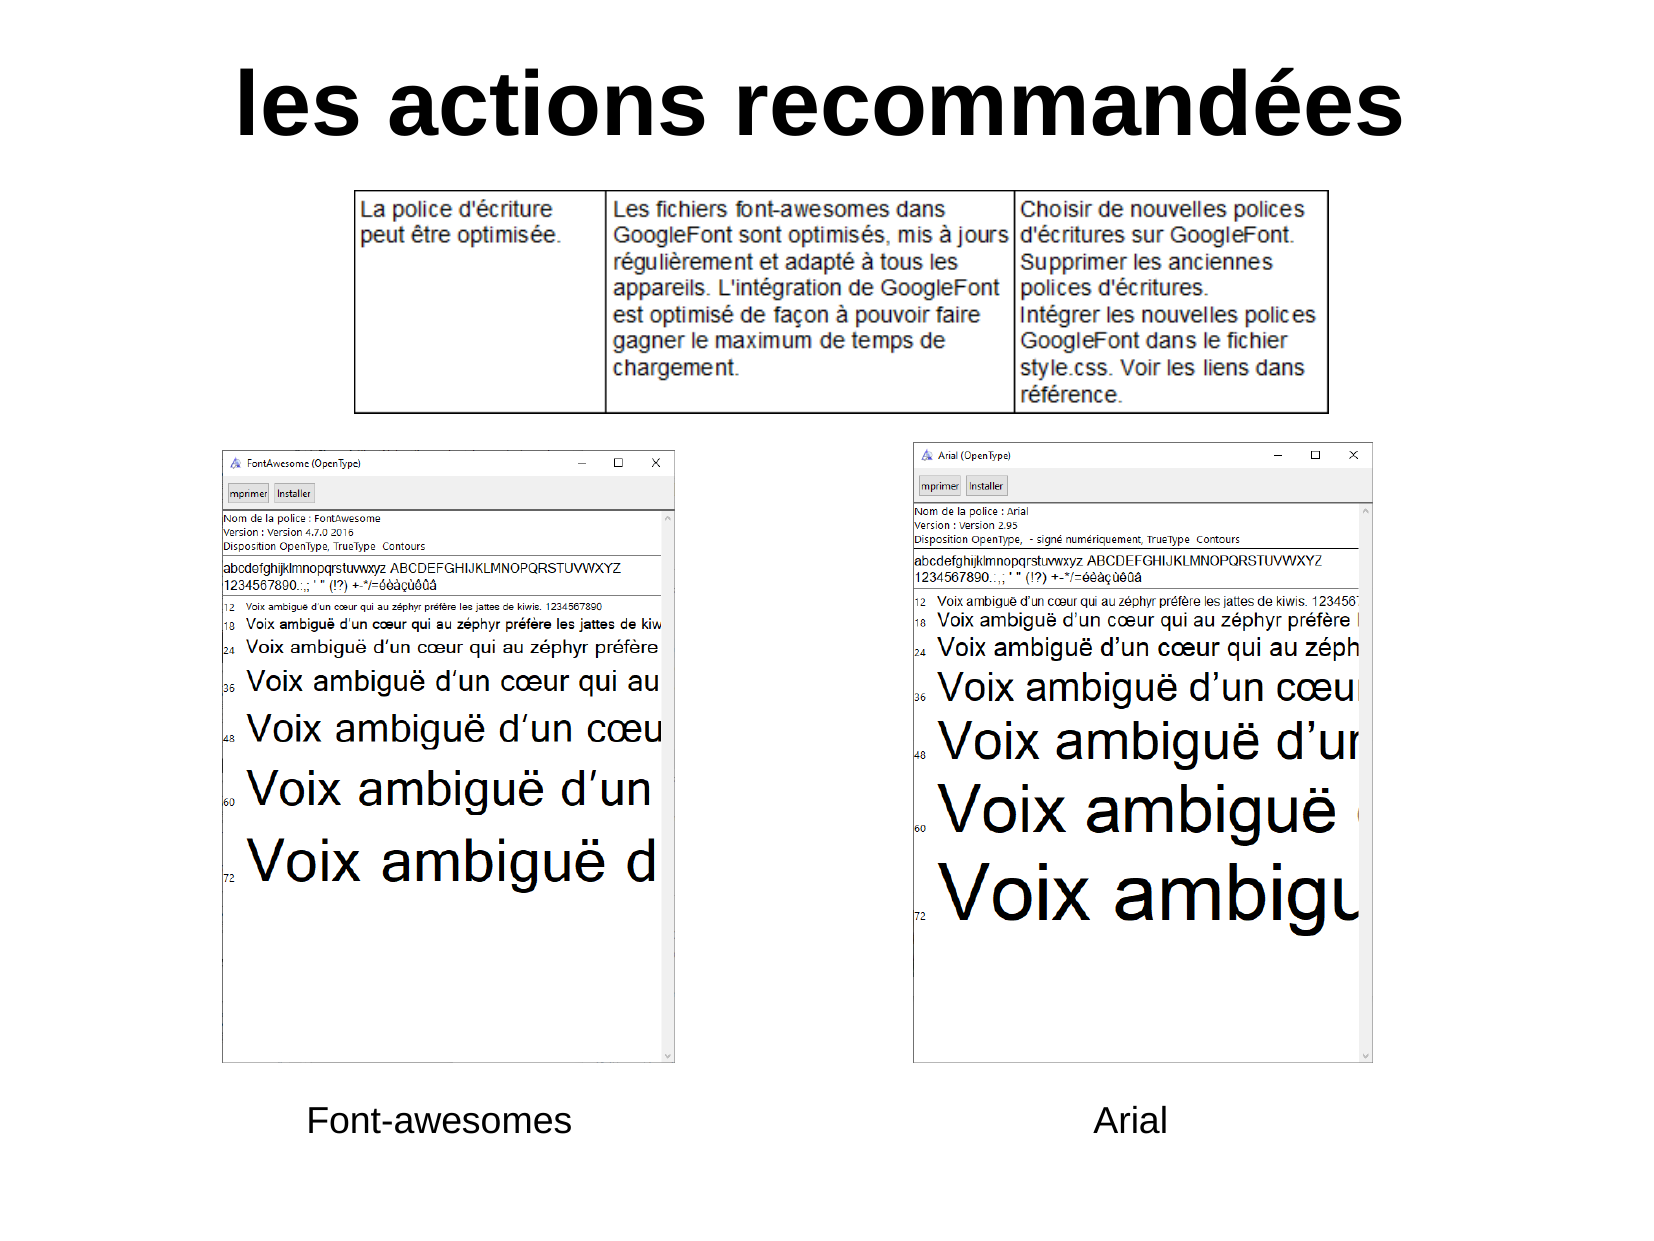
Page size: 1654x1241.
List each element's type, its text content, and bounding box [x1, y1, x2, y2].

text_box Font-awesomes Arial [177, 1092, 1300, 1150]
picture [222, 450, 675, 1063]
picture [913, 442, 1373, 1063]
picture [354, 190, 1329, 414]
title les actions recommandées [76, 0, 1565, 208]
